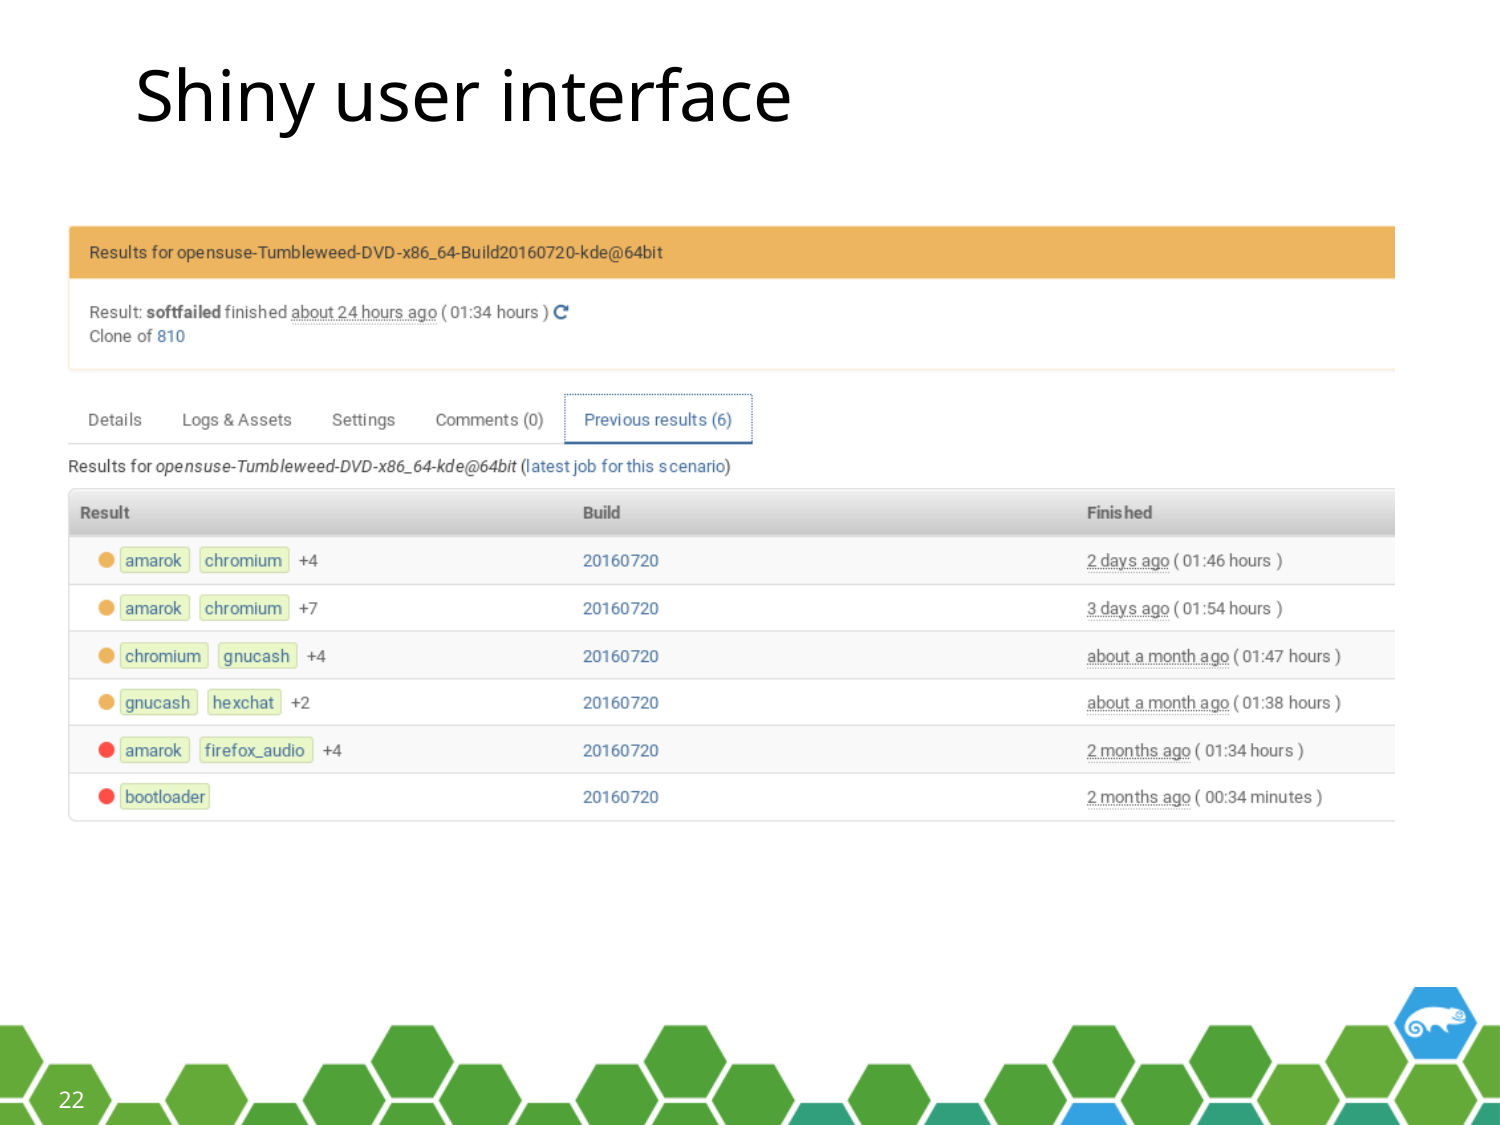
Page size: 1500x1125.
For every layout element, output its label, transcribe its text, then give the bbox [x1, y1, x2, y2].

picture [51, 216, 1395, 831]
title Shiny user interface [135, 12, 1372, 175]
picture [0, 987, 1500, 1125]
